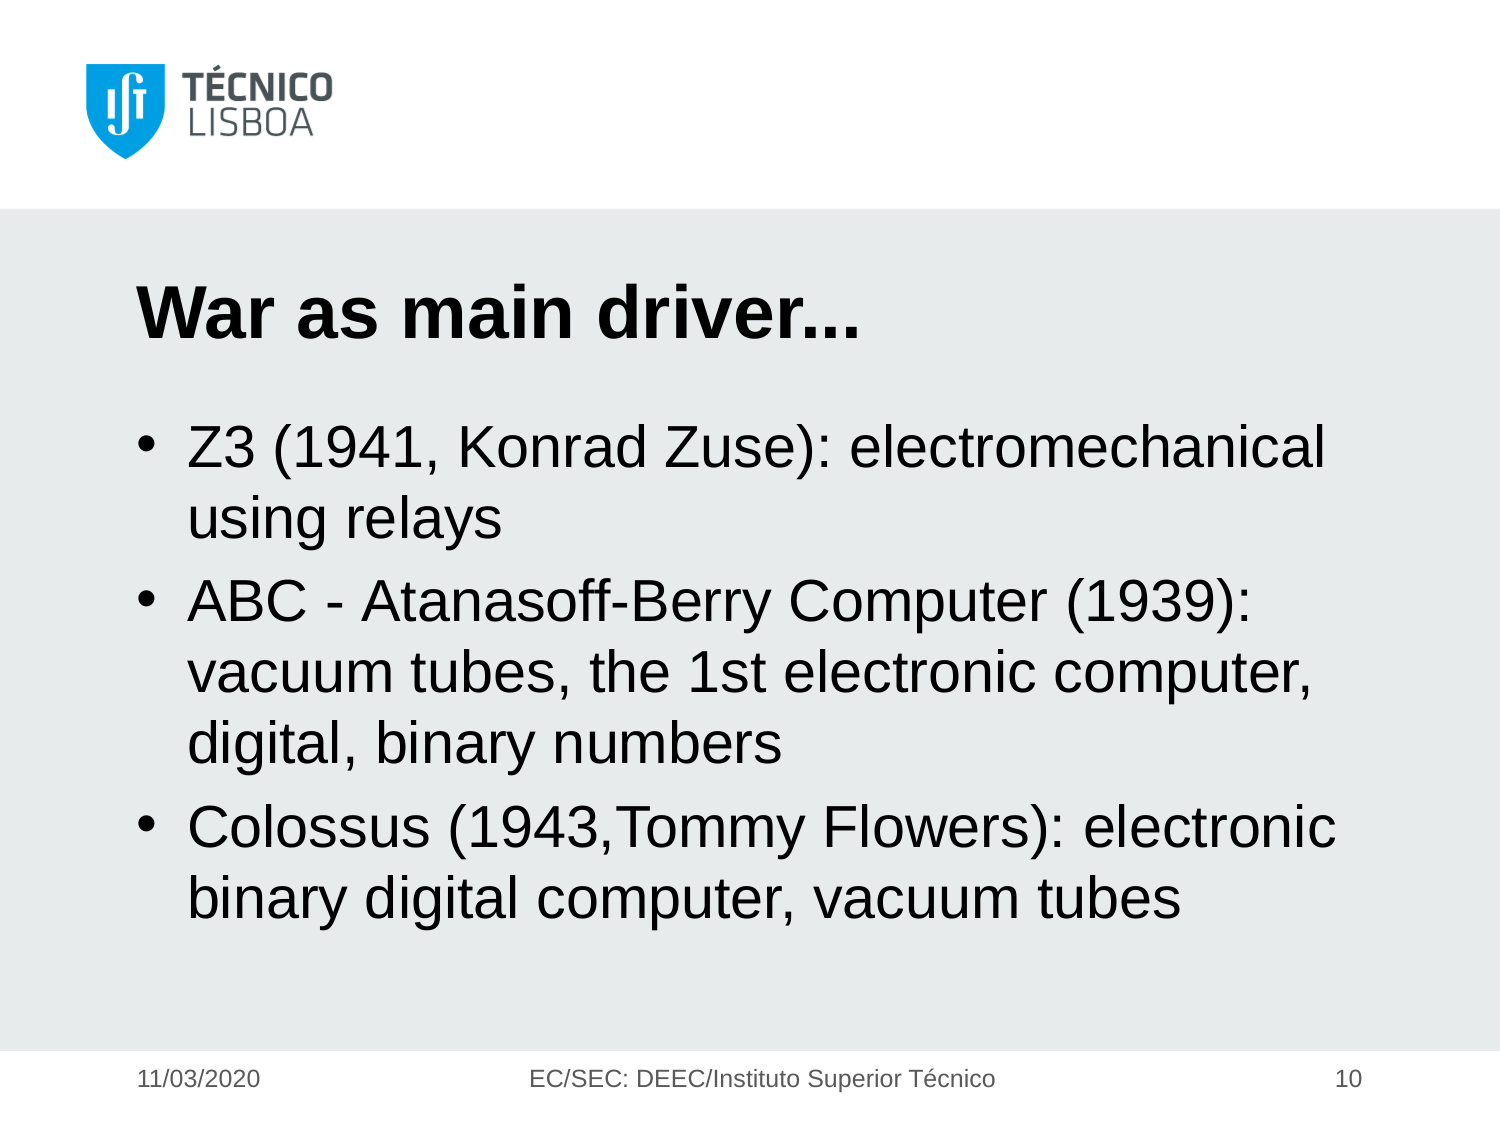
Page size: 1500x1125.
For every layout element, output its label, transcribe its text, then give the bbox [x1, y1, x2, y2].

title War as main driver... [121, 237, 1378, 381]
slide_number 11/03/2020 [121, 1052, 425, 1103]
footer EC/SEC: DEEC/Instituto Superior Técnico [512, 1052, 1021, 1103]
picture [0, 0, 1500, 1125]
list Z3 (1941, Konrad Zuse): electromechanical using relays ABC - Atanasoff‑Berry Computer (1939): vacuum tubes, the 1st electronic computer, digital, binary numbers Colossus (1943,Tommy Flowers): electronic binary digital computer, vacuum tubes [121, 400, 1378, 1005]
slide_number <number> [1077, 1052, 1378, 1103]
